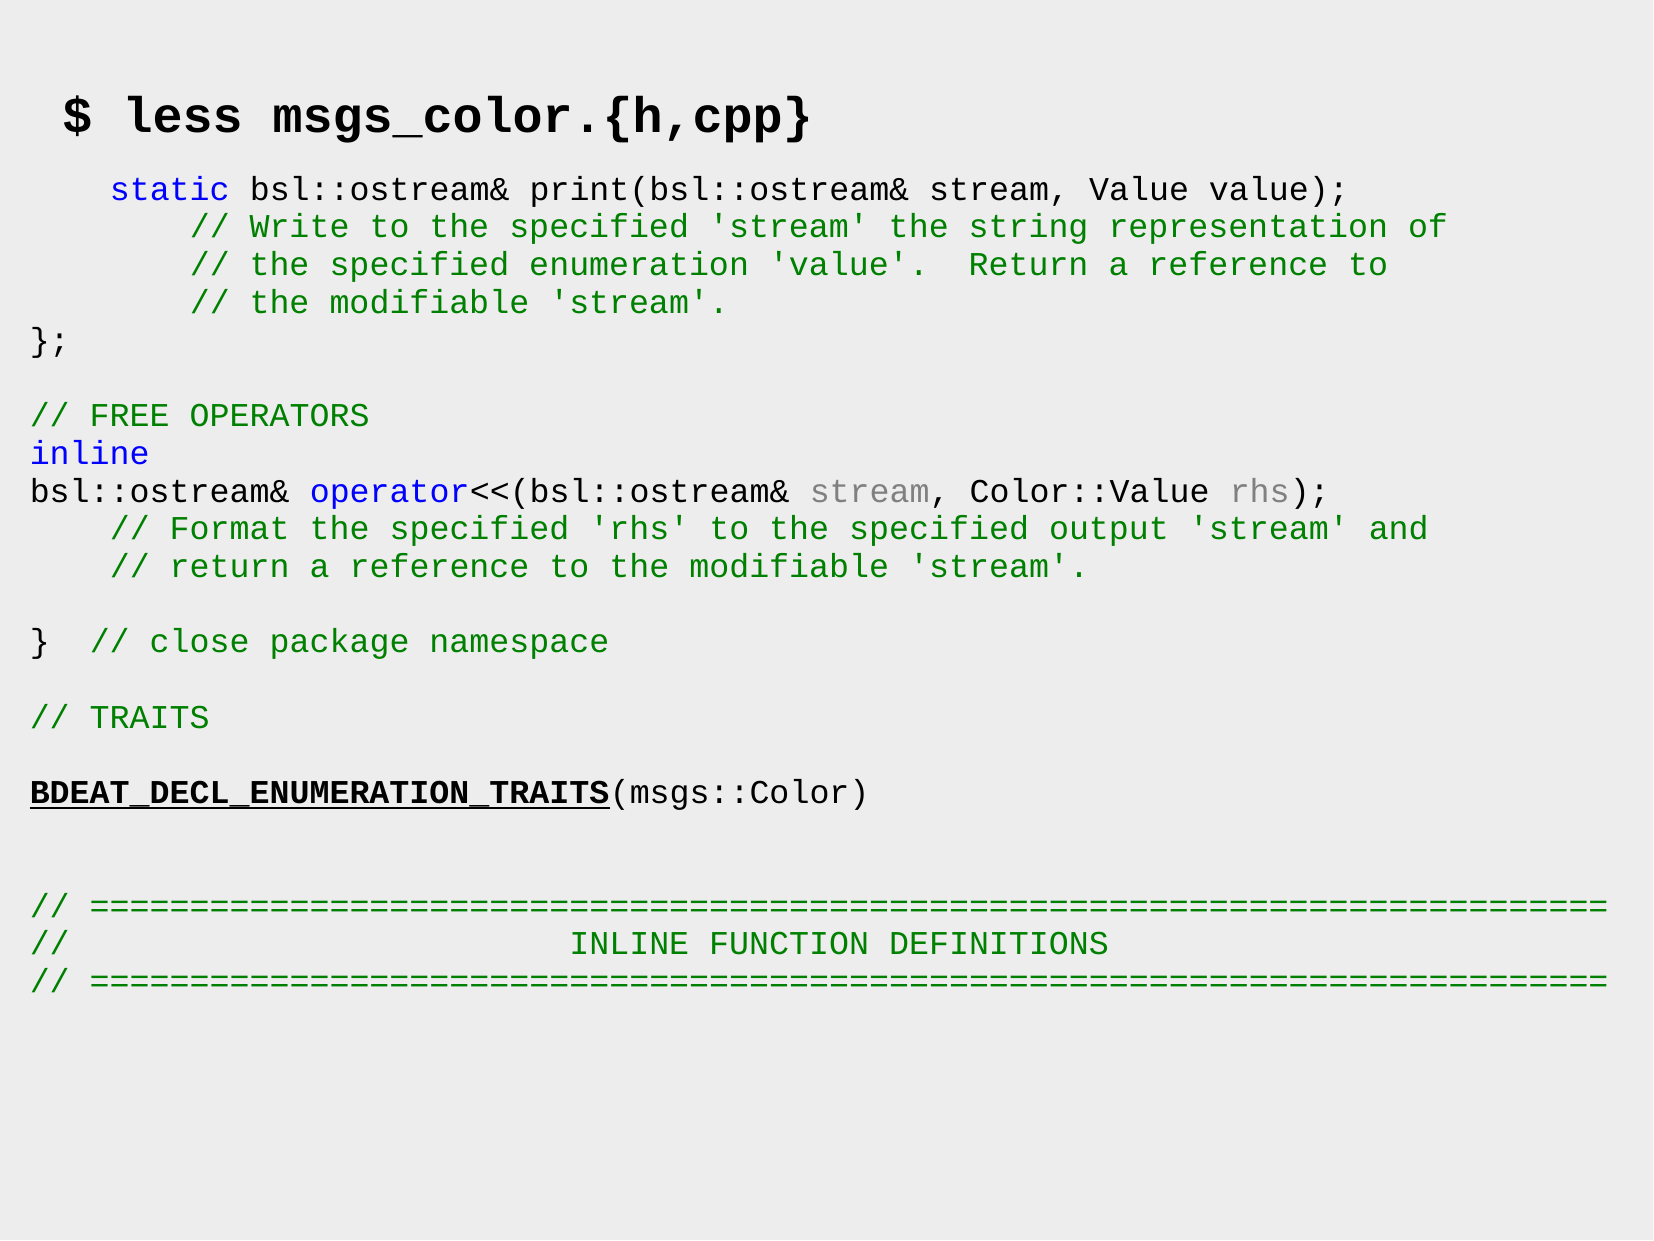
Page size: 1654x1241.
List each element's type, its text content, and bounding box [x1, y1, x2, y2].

text_box $ less msgs_color.{h,cpp} [47, 83, 1653, 165]
text_box static bsl::ostream& print(bsl::ostream& stream, Value value); // Write to the specified 'stream' the string representation of // the specified enumeration 'value'. Return a reference to // the modifiable 'stream'. }; // FREE OPERATORS inline bsl::ostream& operator<<(bsl::ostream& stream, Color::Value rhs); // Format the specified 'rhs' to the specified output 'stream' and // return a reference to the modifiable 'stream'. } // close package namespace // TRAITS BDEAT_DECL_ENUMERATION_TRAITS(msgs::Color) // ============================================================================ // INLINE FUNCTION DEFINITIONS // ============================================================================ [15, 165, 1654, 1011]
